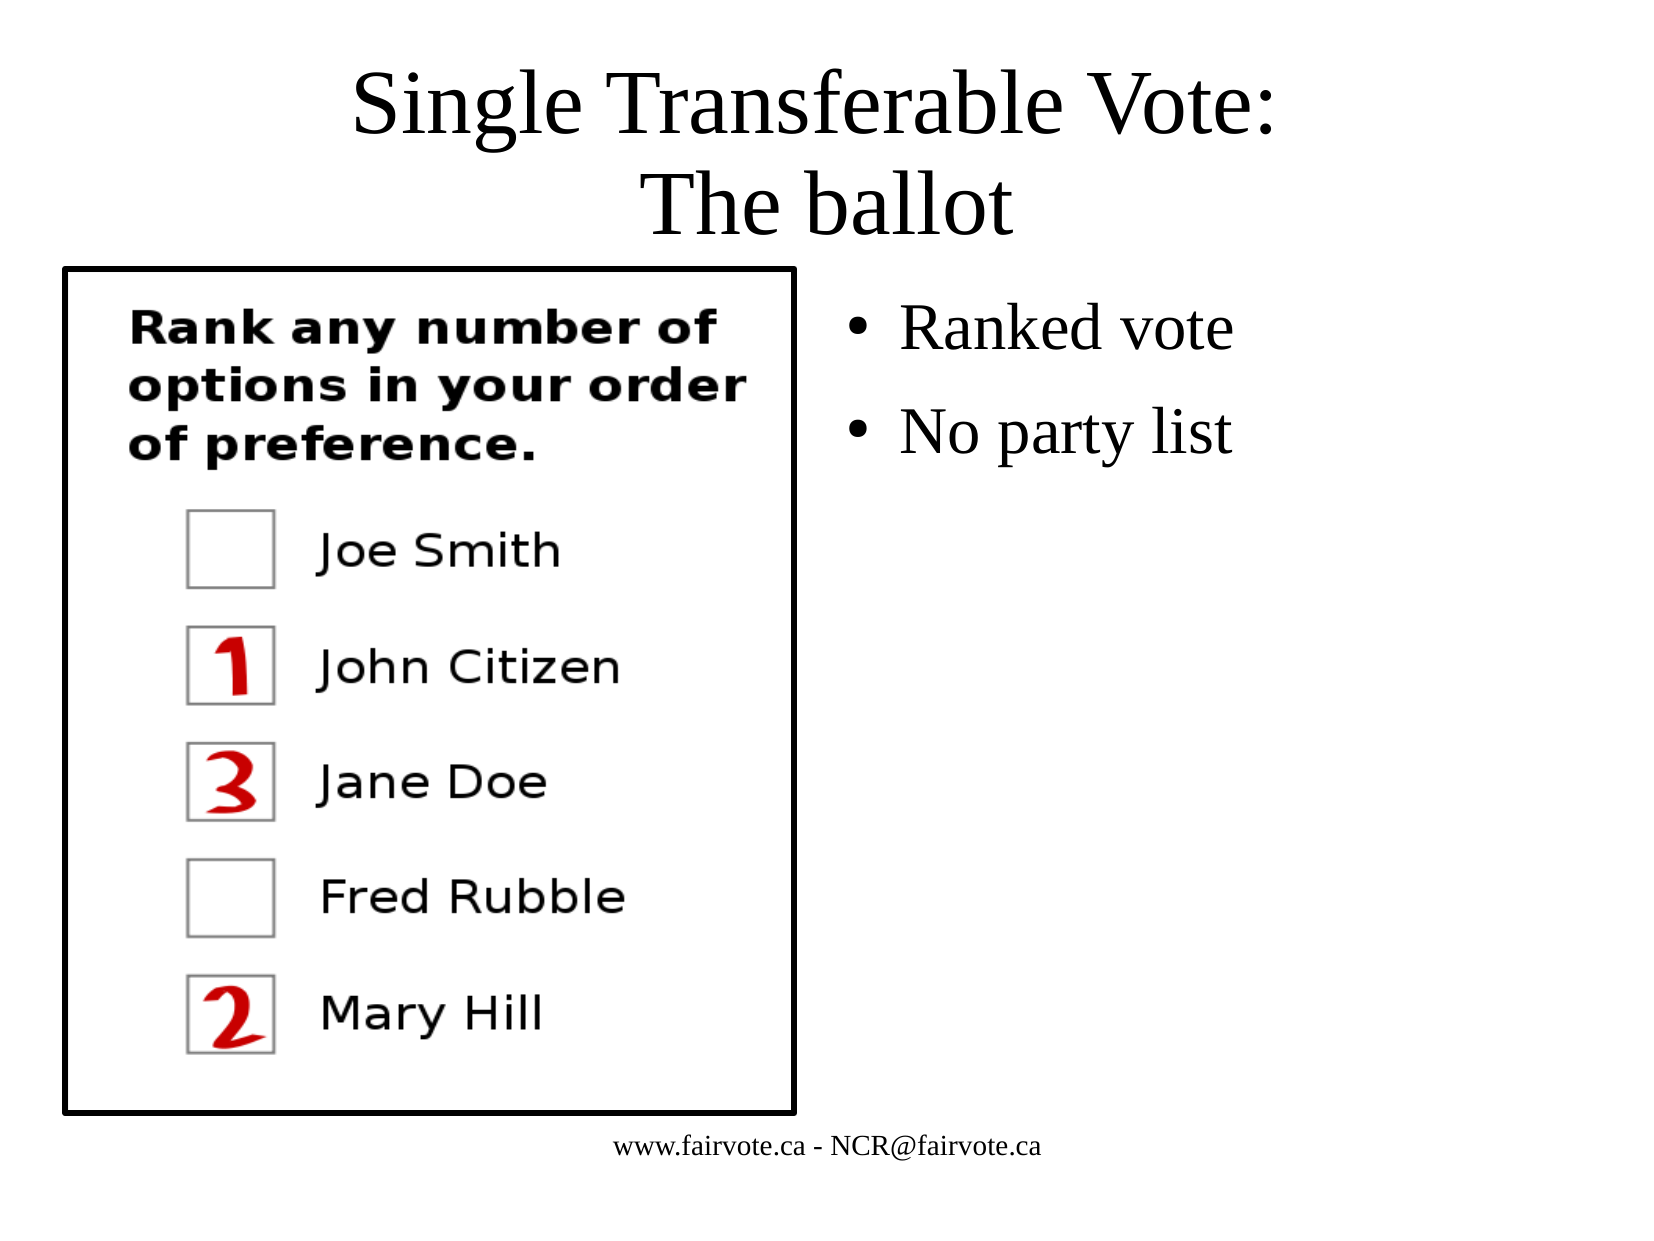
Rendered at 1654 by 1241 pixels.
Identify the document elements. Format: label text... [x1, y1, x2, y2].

title Single Transferable Vote: The ballot [82, 49, 1571, 257]
list Ranked vote No party list [828, 290, 1539, 1010]
picture [67, 271, 792, 1111]
